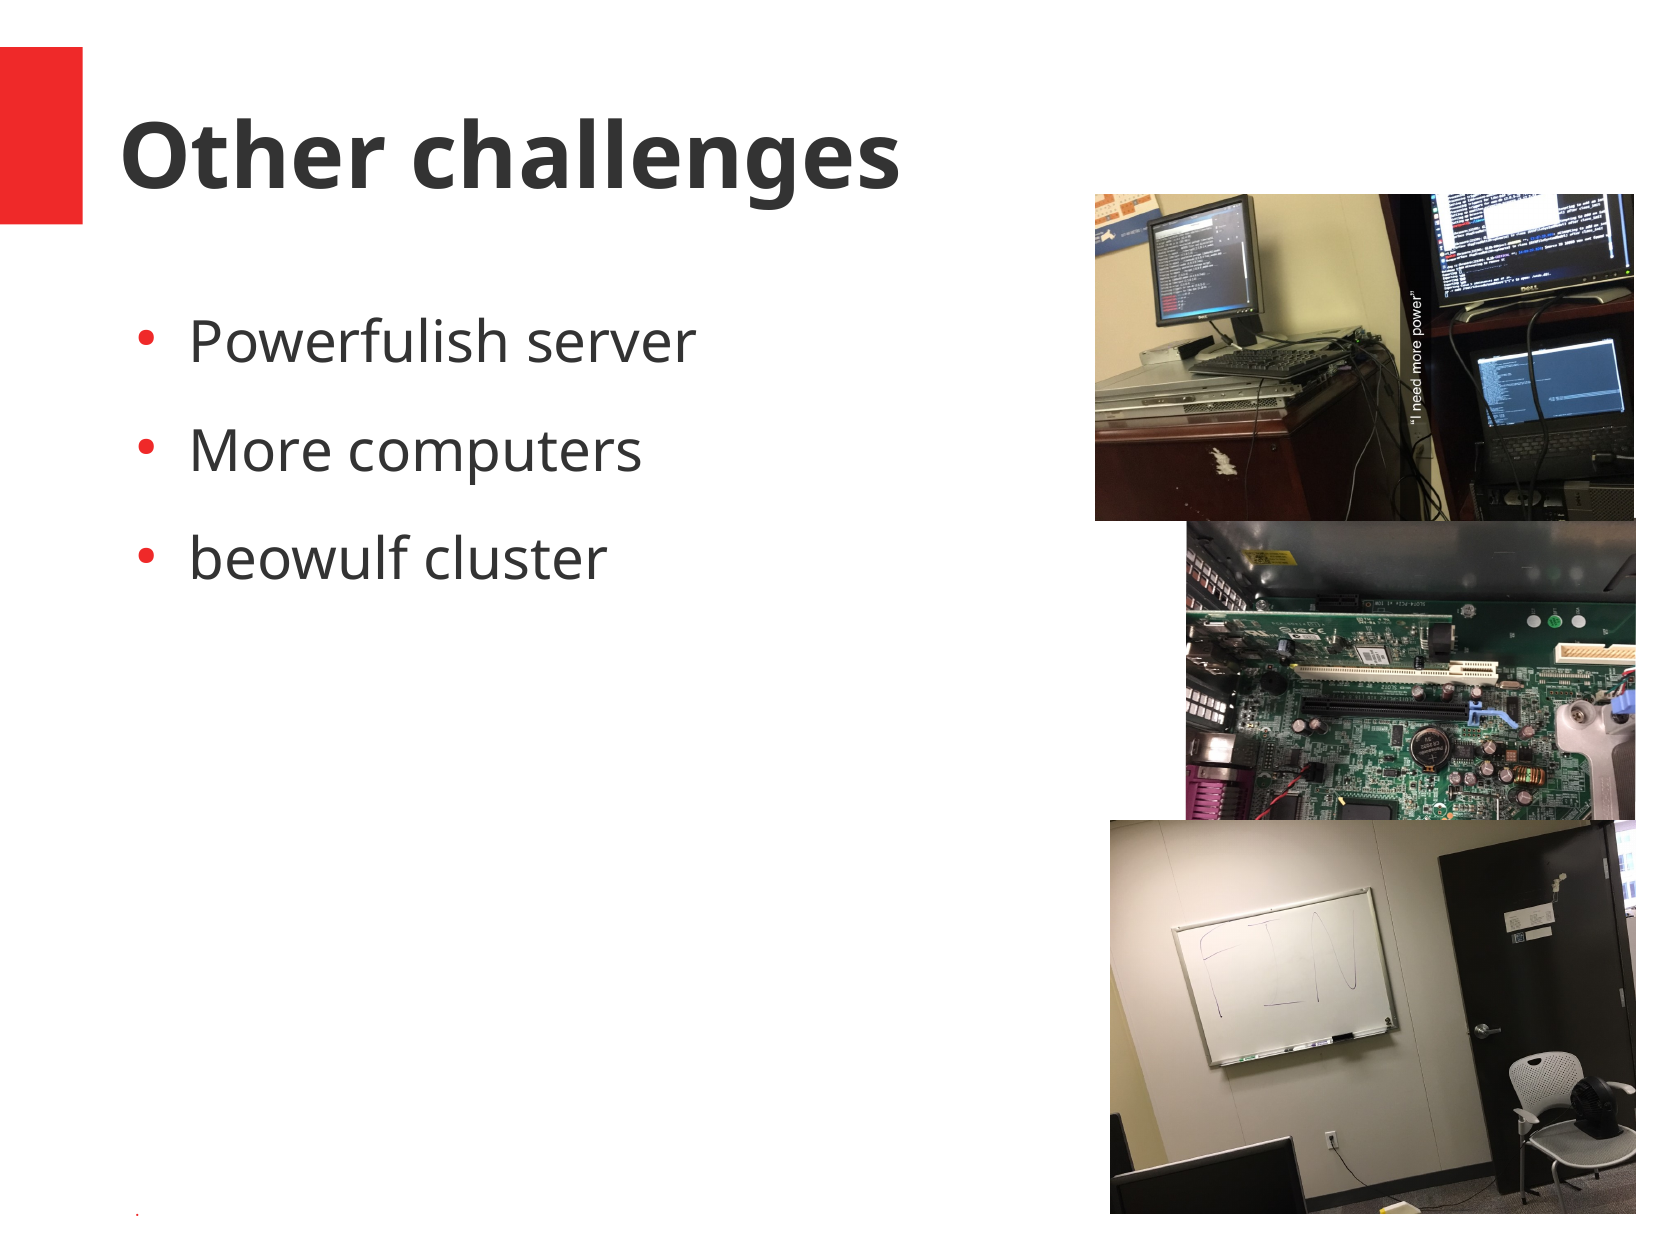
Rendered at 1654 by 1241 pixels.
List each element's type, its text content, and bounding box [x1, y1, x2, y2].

list Powerfulish server More computers beowulf cluster My boss saw my masterpiece... [118, 300, 1536, 1074]
picture [1095, 194, 1636, 1215]
title Other challenges [118, 49, 1571, 257]
